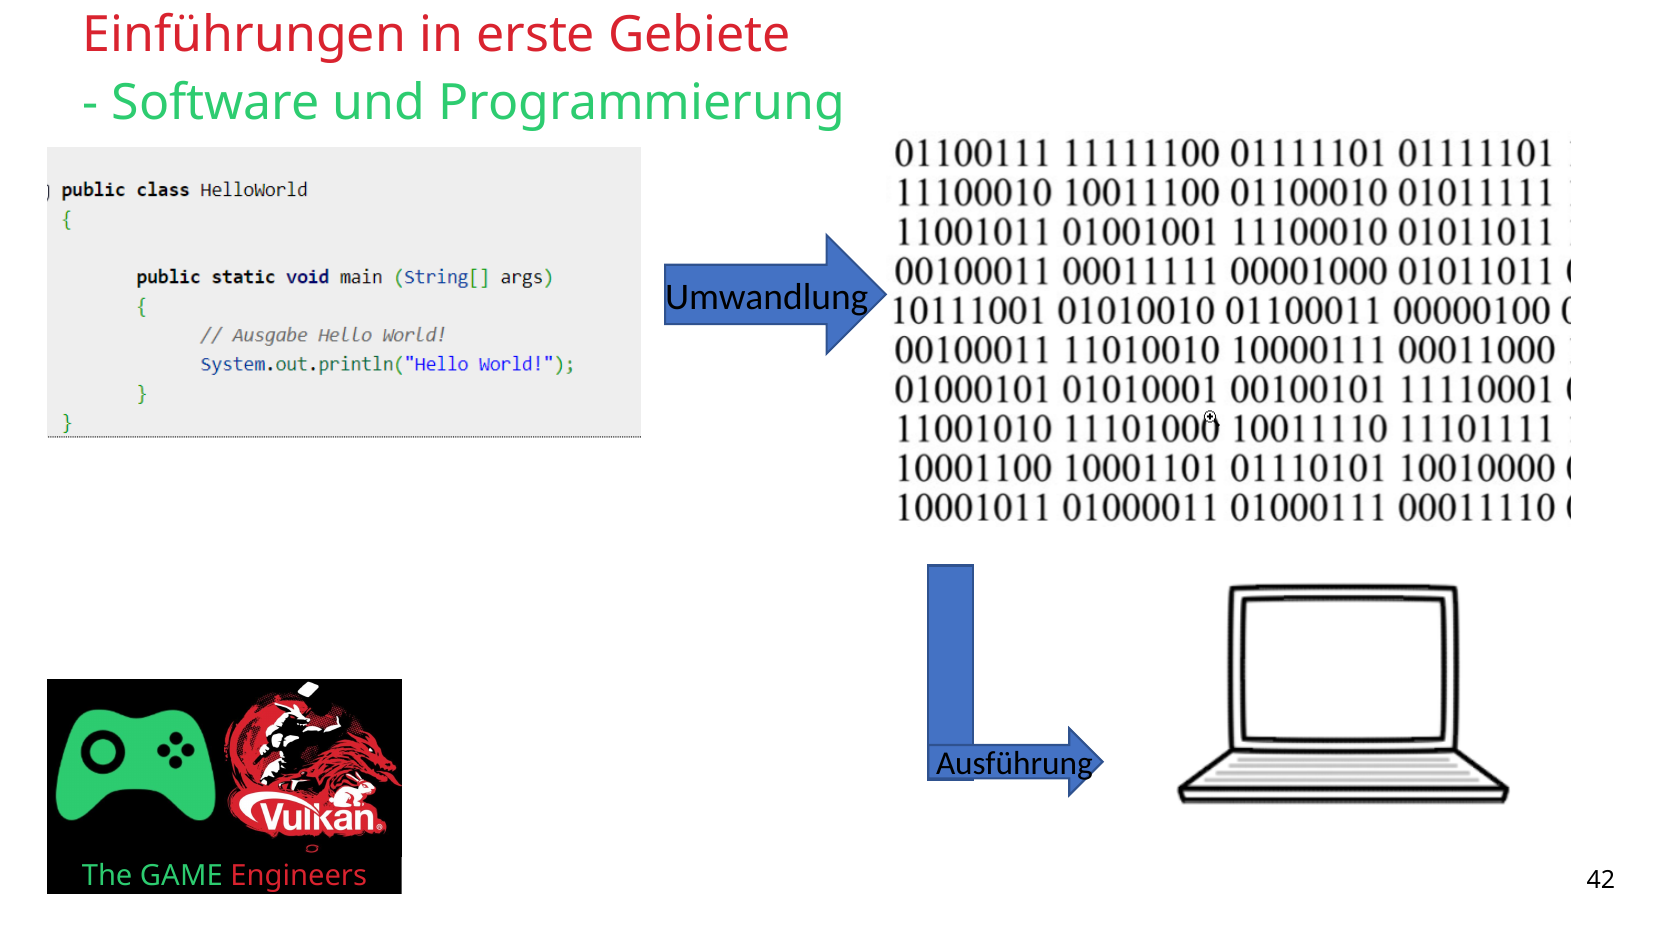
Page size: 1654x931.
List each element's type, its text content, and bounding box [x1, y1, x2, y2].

text_box [826, 235, 856, 264]
text_box Ausführung [921, 733, 1110, 790]
picture [1115, 545, 1571, 886]
text_box [826, 325, 856, 354]
text_box Umwandlung [650, 264, 886, 325]
picture [47, 679, 402, 857]
title Einführungen in erste Gebiete - Software und Programmierung [82, 7, 1571, 125]
picture [886, 131, 1571, 527]
text_box [928, 566, 973, 733]
picture [47, 147, 641, 442]
